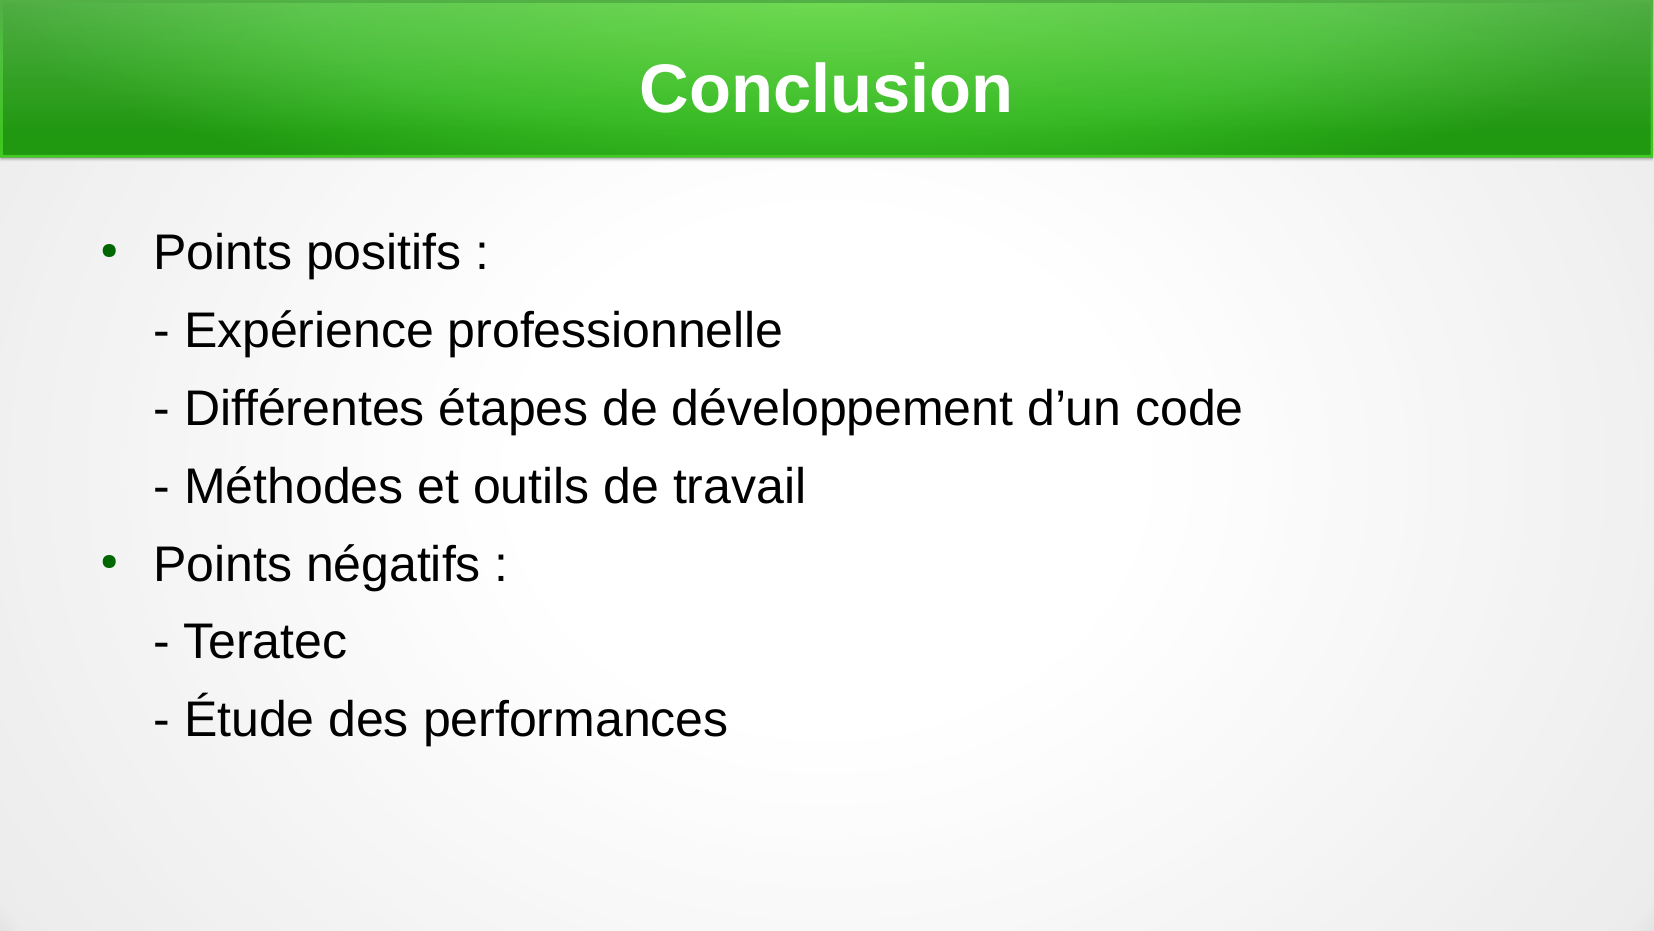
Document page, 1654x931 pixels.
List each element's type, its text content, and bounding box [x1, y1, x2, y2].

title Conclusion [82, 35, 1571, 142]
list Points positifs : - Expérience professionnelle - Différentes étapes de développement d’un code - Méthodes et outils de travail Points négatifs : - Teratec - Étude des performances [82, 224, 1571, 764]
